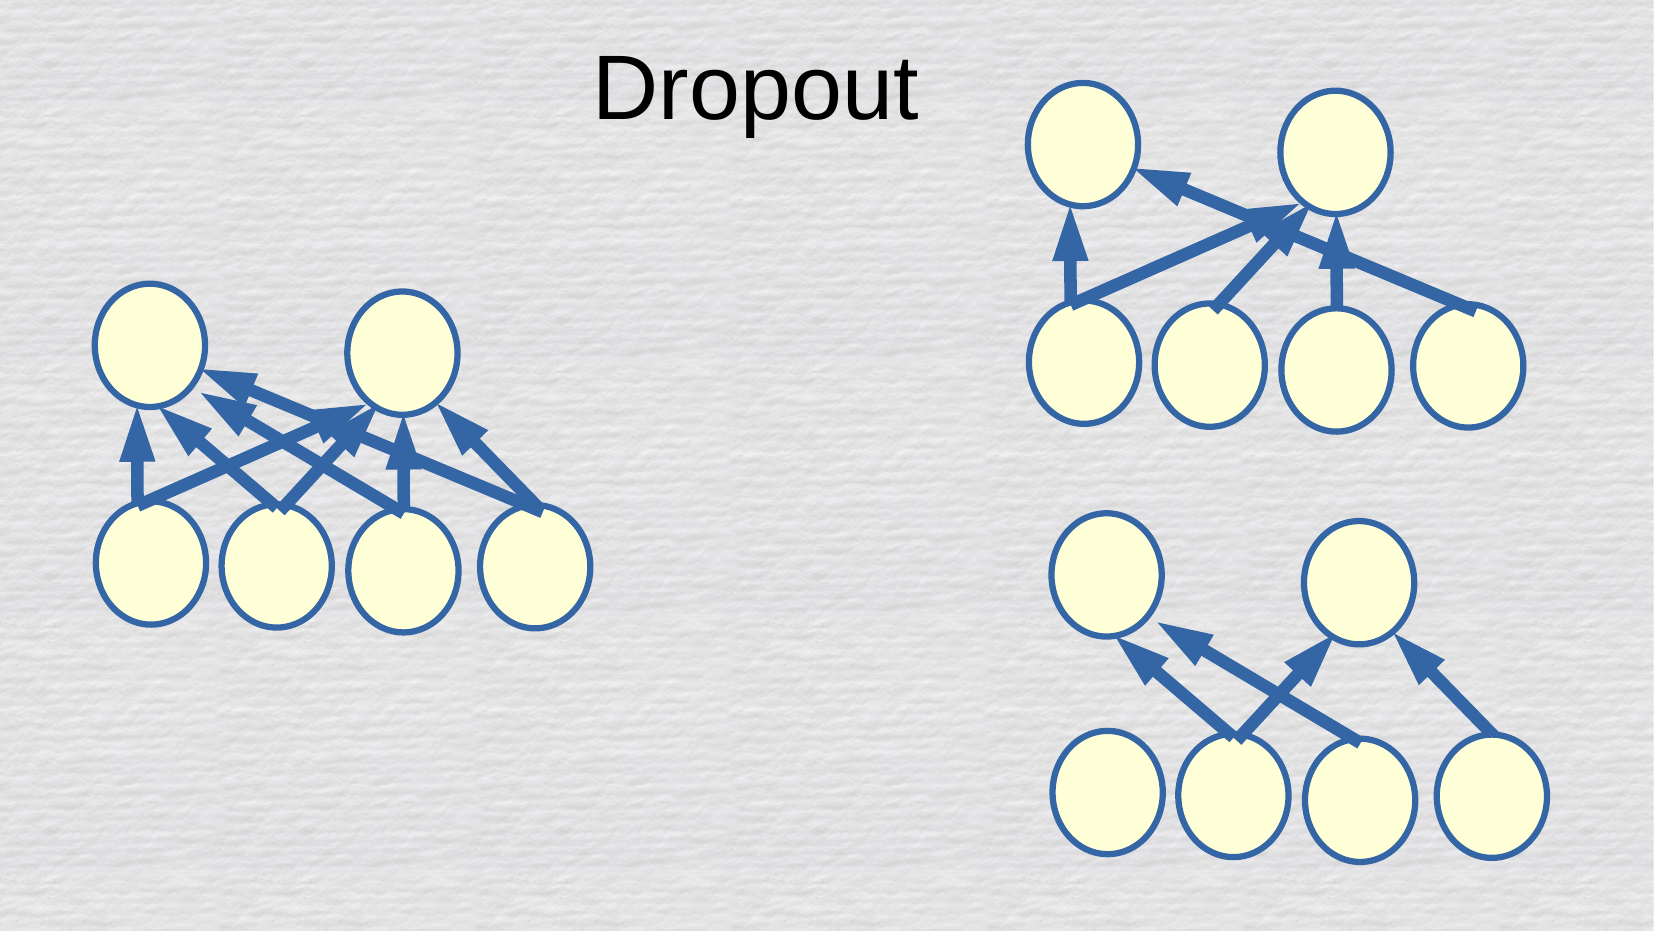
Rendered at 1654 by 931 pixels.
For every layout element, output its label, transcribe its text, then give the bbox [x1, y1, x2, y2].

text_box [94, 283, 206, 408]
text_box [480, 506, 591, 629]
text_box [221, 506, 332, 628]
text_box [1280, 90, 1391, 215]
text_box [1154, 303, 1265, 427]
text_box [1027, 82, 1139, 207]
text_box [347, 291, 458, 415]
text_box [1028, 301, 1140, 424]
text_box [1436, 734, 1548, 858]
text_box [1281, 308, 1392, 432]
text_box [1178, 735, 1289, 858]
text_box [348, 509, 459, 633]
text_box [1305, 738, 1416, 862]
picture [0, 0, 1654, 931]
text_box [95, 502, 207, 625]
text_box [1413, 305, 1524, 428]
text_box [1303, 521, 1415, 645]
title Dropout [377, 10, 1134, 166]
text_box [1051, 513, 1162, 637]
text_box [1052, 730, 1163, 855]
